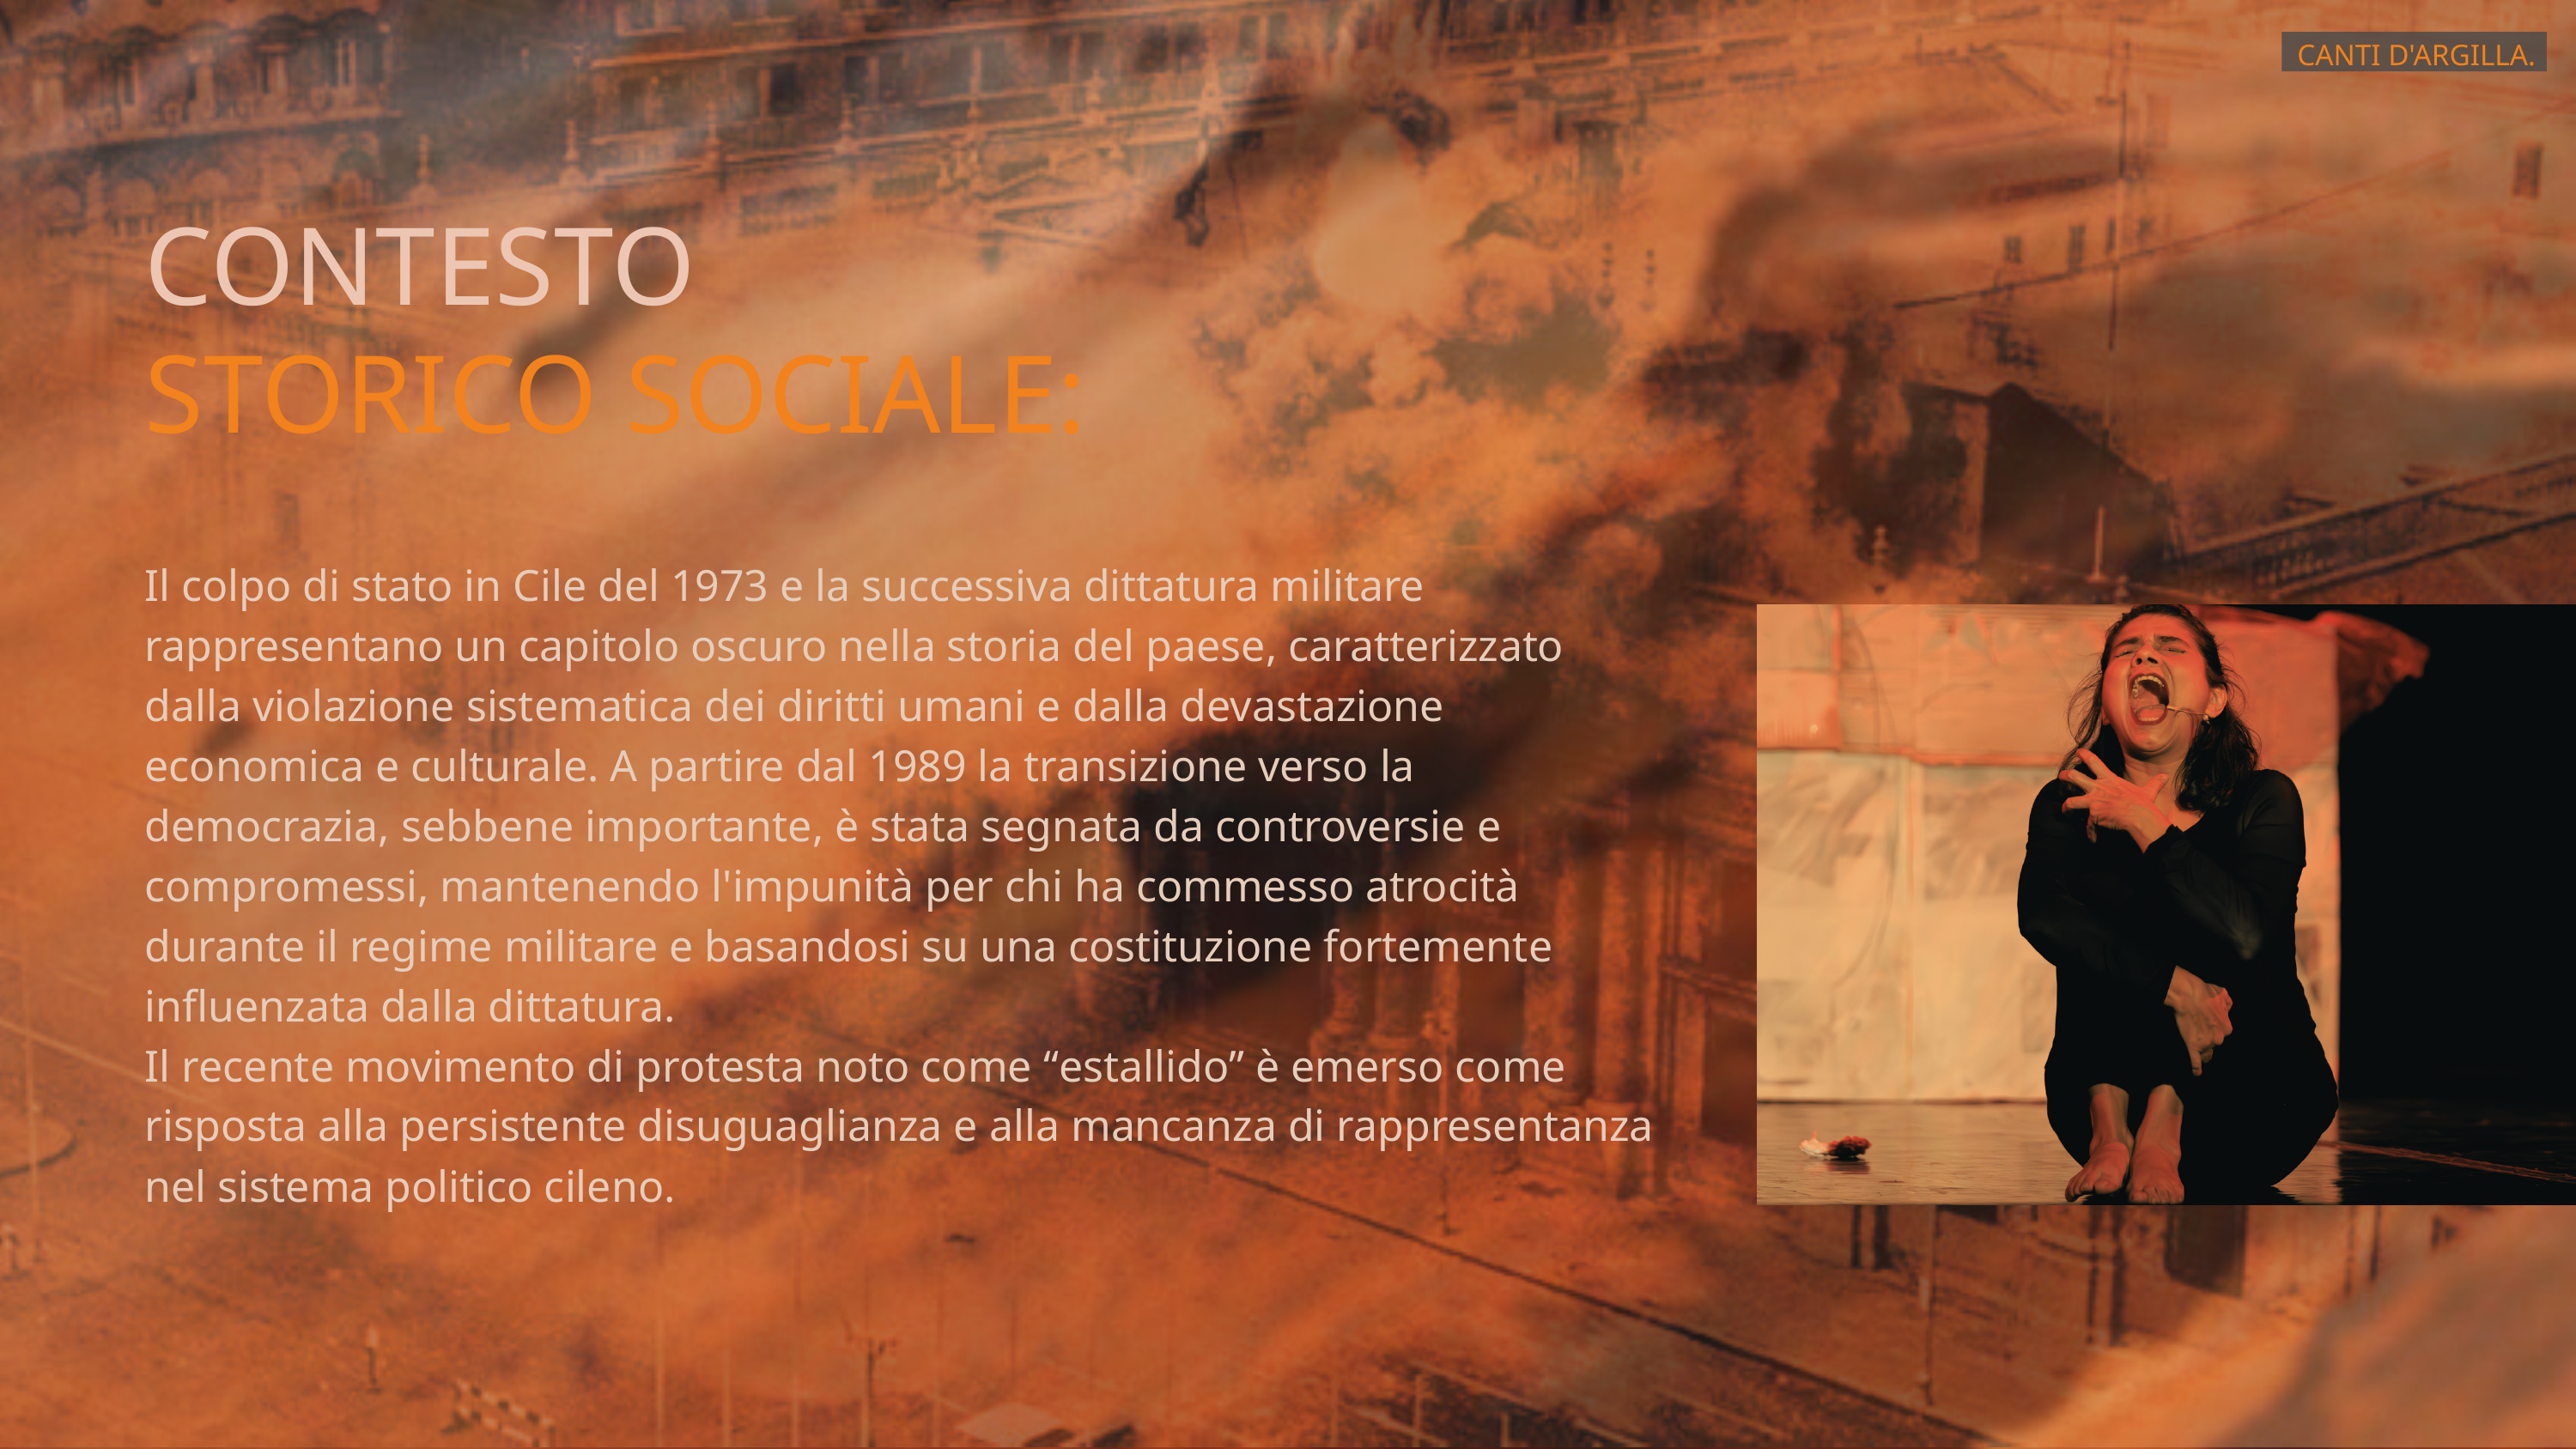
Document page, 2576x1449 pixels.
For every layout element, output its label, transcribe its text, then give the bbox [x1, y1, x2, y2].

text_box [0, 0, 2576, 1449]
picture [1757, 604, 2576, 1205]
text_box Il colpo di stato in Cile del 1973 e la successiva dittatura militare rappresentano un capitolo oscuro nella storia del paese, caratterizzato dalla violazione sistematica dei diritti umani e dalla devastazione economica e culturale. A partire dal 1989 la transizione verso la democrazia, sebbene importante, è stata segnata da controversie e compromessi, mantenendo l'impunità per chi ha commesso atrocità durante il regime militare e basandosi su una costituzione fortemente influenzata dalla dittatura. Il recente movimento di protesta noto come “estallido” è emerso come risposta alla persistente disuguaglianza e alla mancanza di rappresentanza nel sistema politico cileno. [144, 549, 1663, 1211]
text_box CANTI D'ARGILLA. [2272, 30, 2537, 72]
text_box CONTESTO [144, 209, 1149, 327]
text_box STORICO SOCIALE: [144, 336, 1394, 455]
